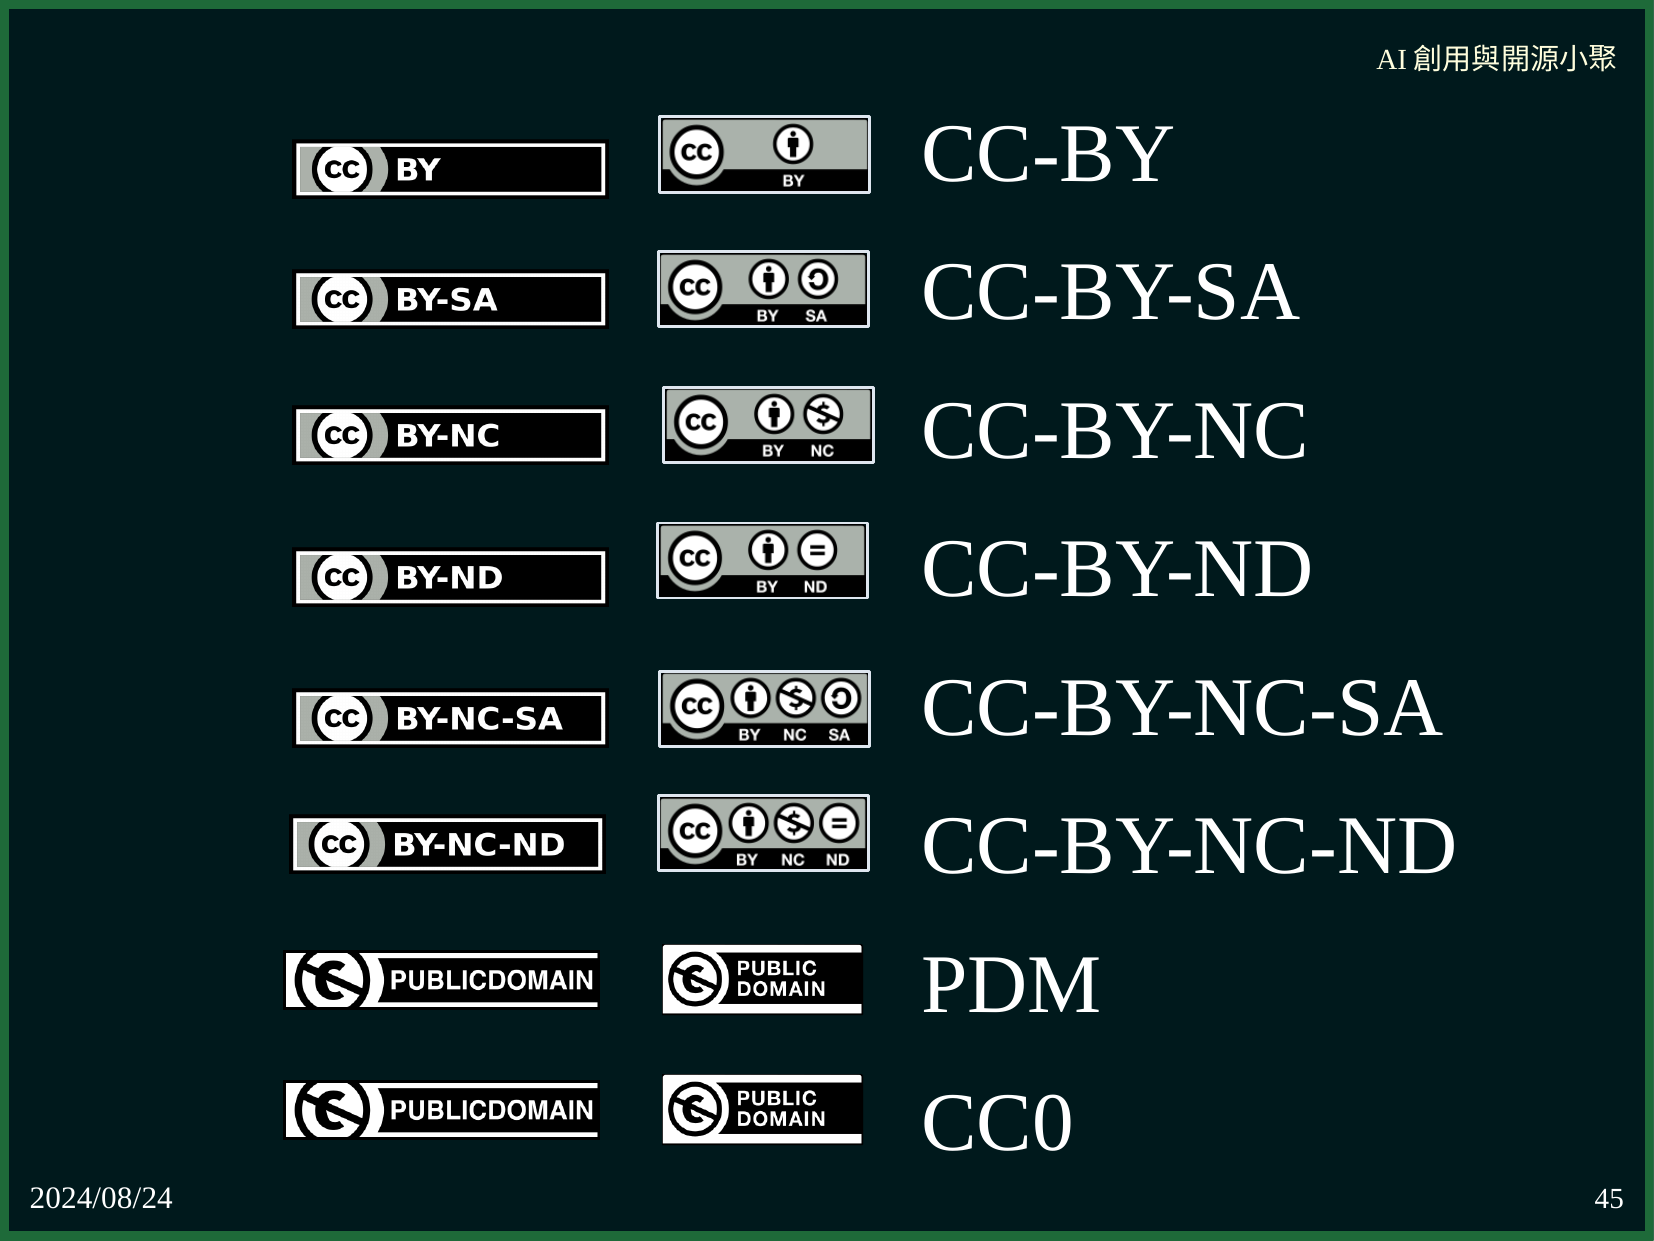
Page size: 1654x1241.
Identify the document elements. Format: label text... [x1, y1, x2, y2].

picture [292, 688, 609, 749]
picture [665, 388, 872, 461]
picture [292, 269, 609, 329]
picture [292, 139, 609, 199]
picture [659, 253, 867, 326]
picture [661, 672, 869, 745]
picture [662, 1074, 864, 1146]
title CC-BY CC-BY-SA CC-BY-NC CC-BY-ND CC-BY-NC-SA CC-BY-NC-ND PDM CC0 [921, 106, 1524, 1169]
picture [289, 814, 606, 875]
picture [659, 524, 866, 597]
picture [661, 118, 869, 191]
picture [659, 797, 867, 870]
picture [283, 1080, 600, 1140]
picture [283, 950, 600, 1010]
picture [292, 405, 609, 465]
picture [292, 547, 609, 607]
picture [662, 944, 864, 1016]
